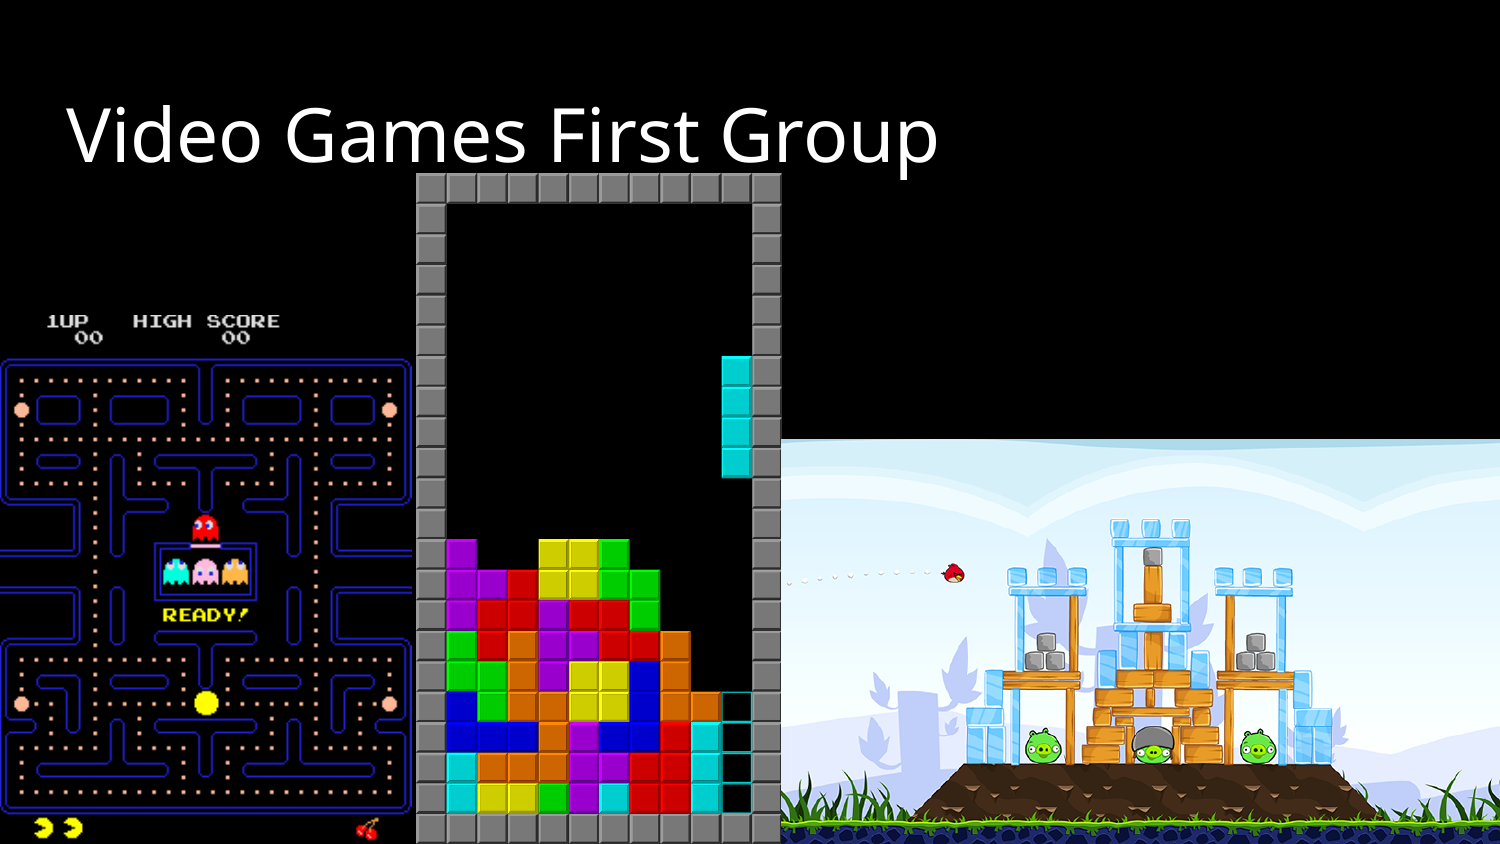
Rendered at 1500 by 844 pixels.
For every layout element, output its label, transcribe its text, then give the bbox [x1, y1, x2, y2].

picture [0, 315, 412, 844]
title Video Games First Group [51, 72, 1449, 167]
picture [416, 173, 1500, 844]
